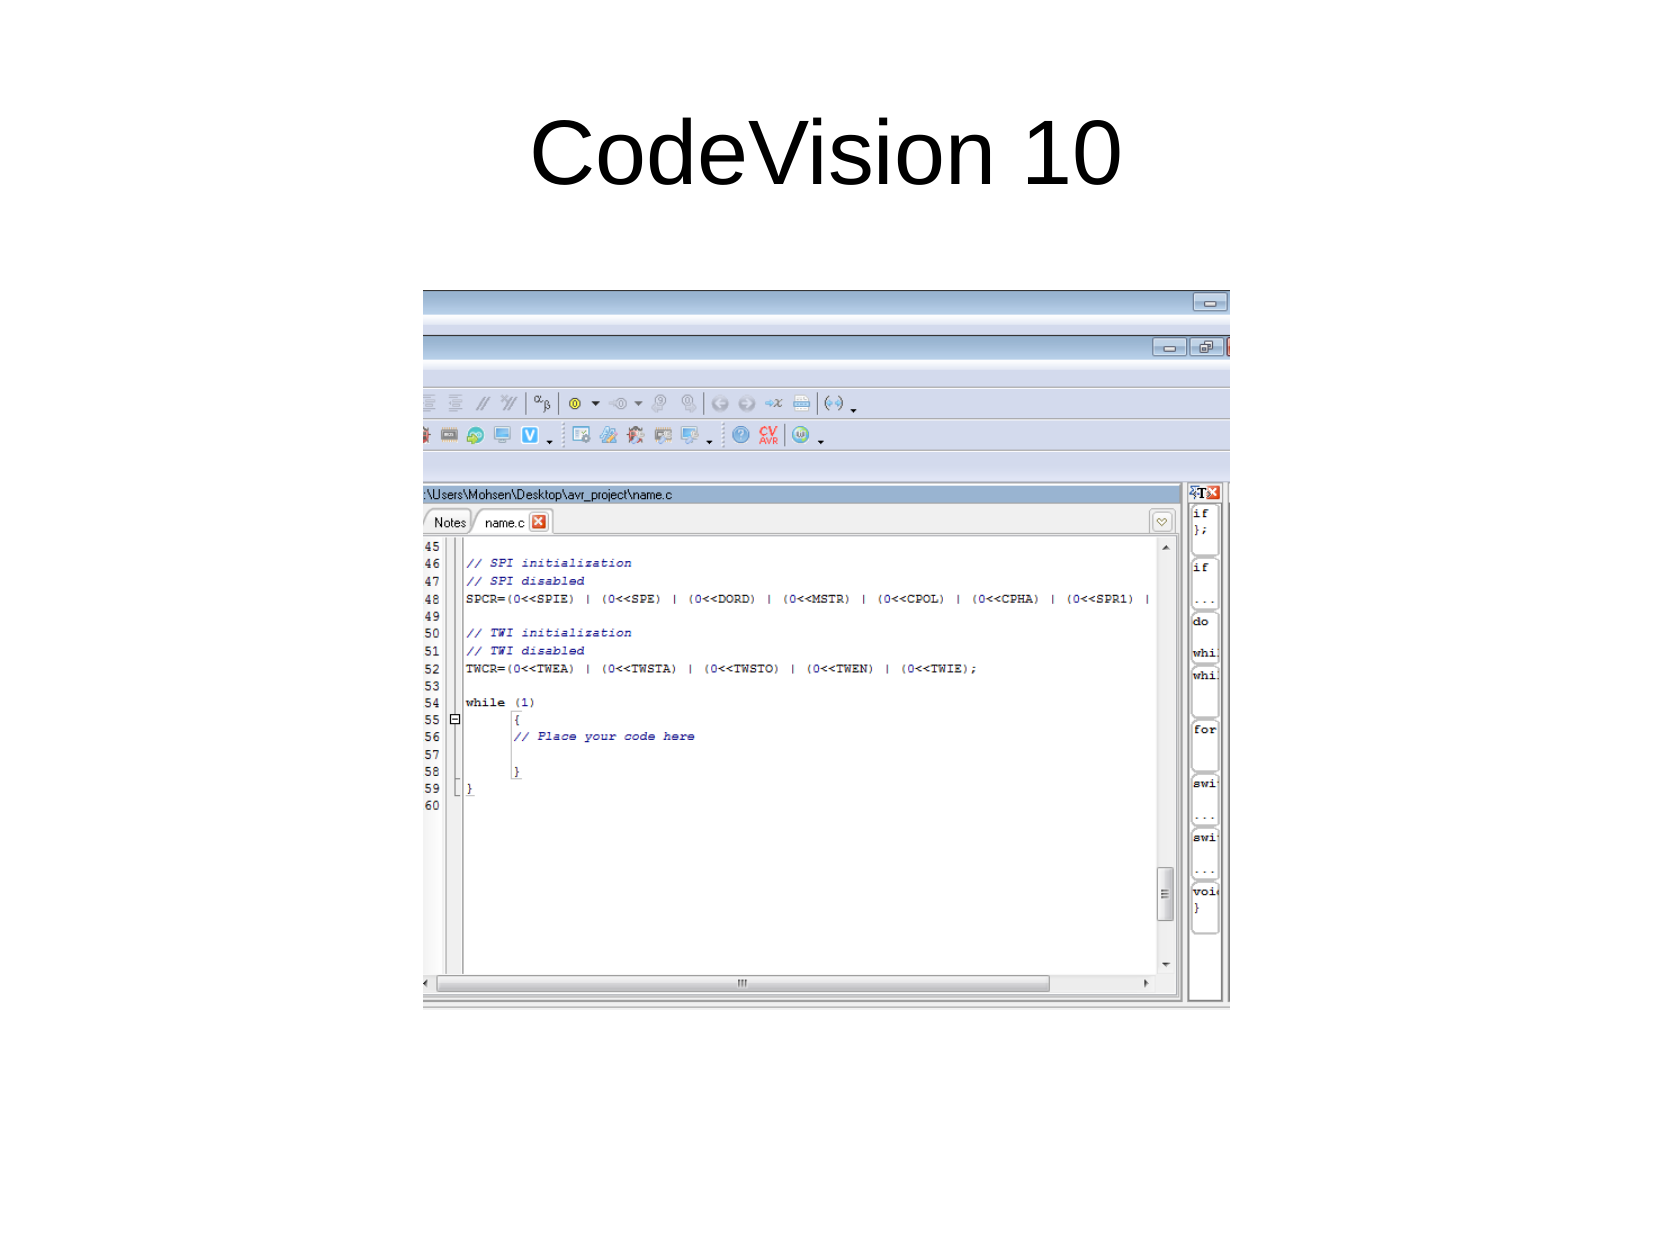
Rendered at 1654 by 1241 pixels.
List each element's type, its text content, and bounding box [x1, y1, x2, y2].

title CodeVision 10 [82, 49, 1571, 257]
picture [423, 290, 1230, 1010]
